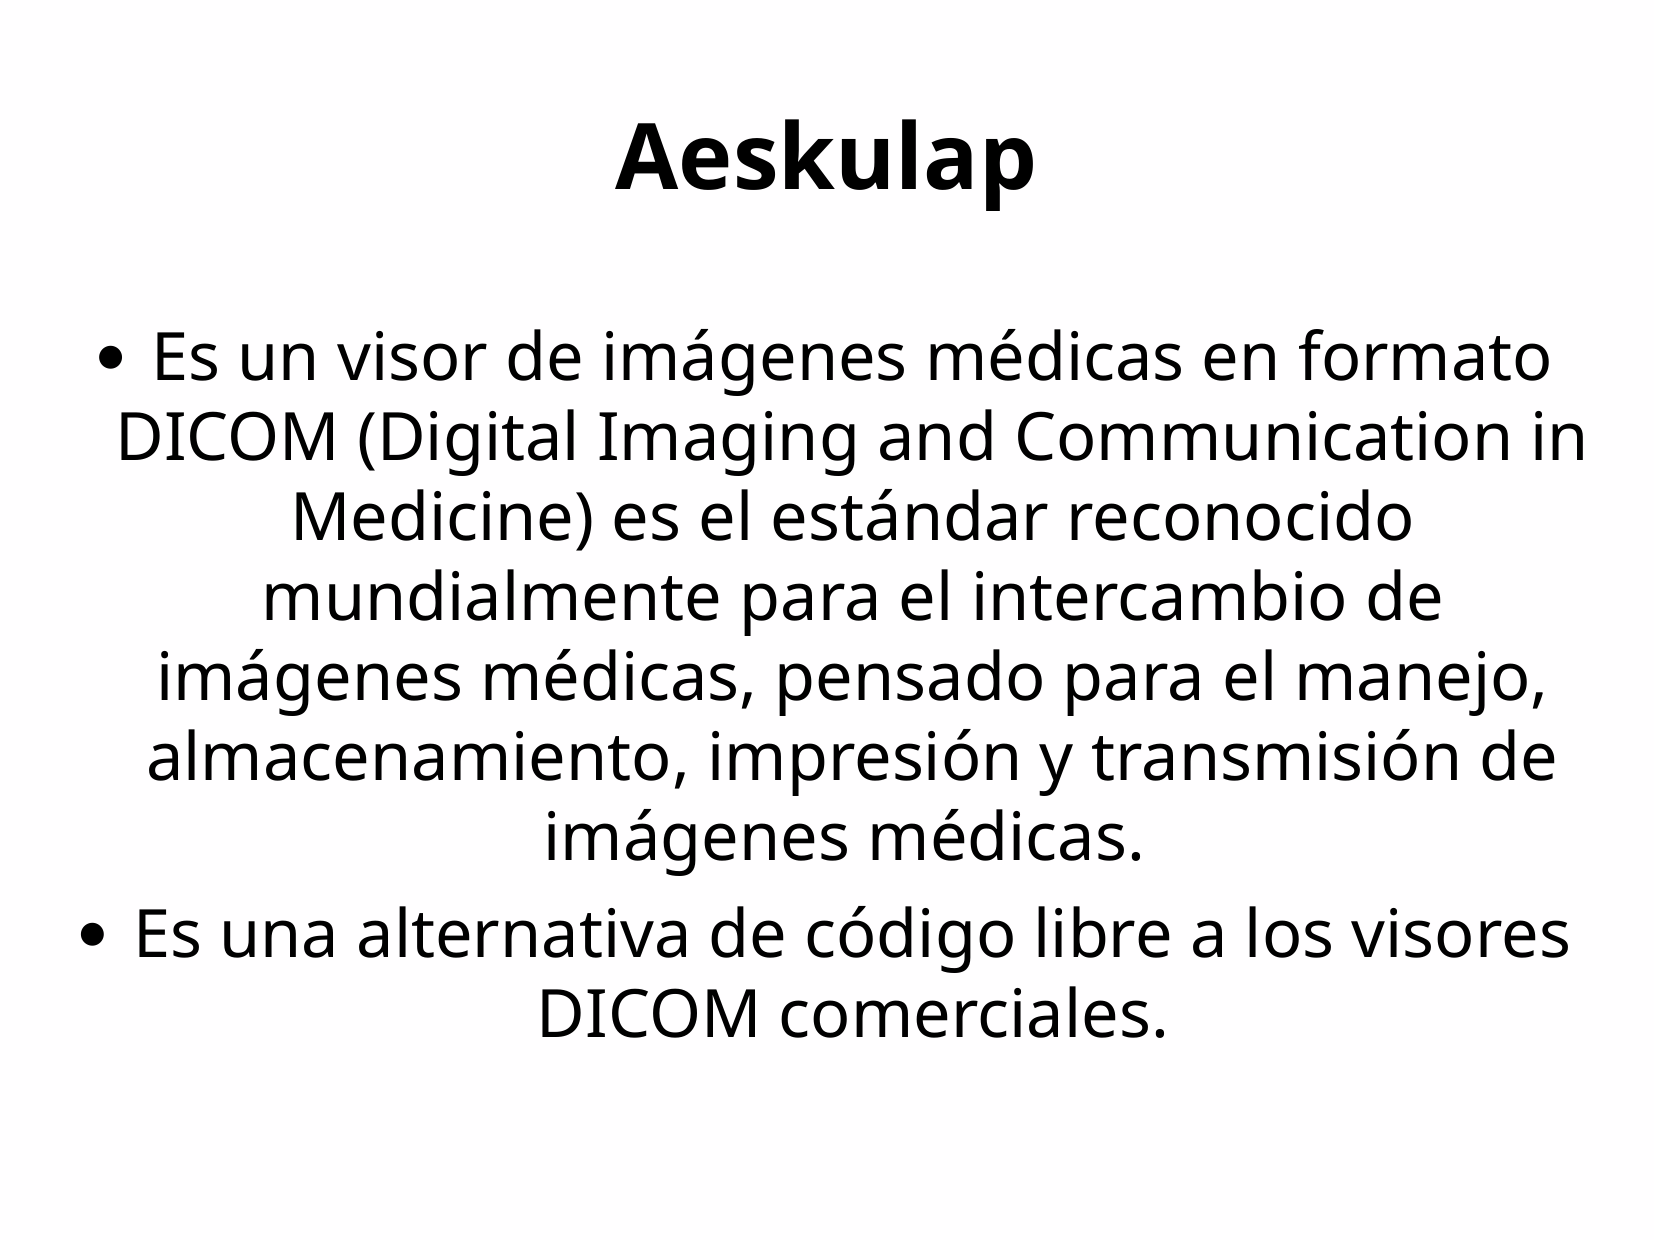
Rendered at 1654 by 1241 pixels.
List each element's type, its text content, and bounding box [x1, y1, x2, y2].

title Aeskulap [82, 49, 1571, 257]
list Es un visor de imágenes médicas en formato DICOM (Digital Imaging and Communication in Medicine) es el estándar reconocido mundialmente para el intercambio de imágenes médicas, pensado para el manejo, almacenamiento, impresión y transmisión de imágenes médicas. Es una alternativa de código libre a los visores DICOM comerciales. [35, 290, 1616, 1075]
